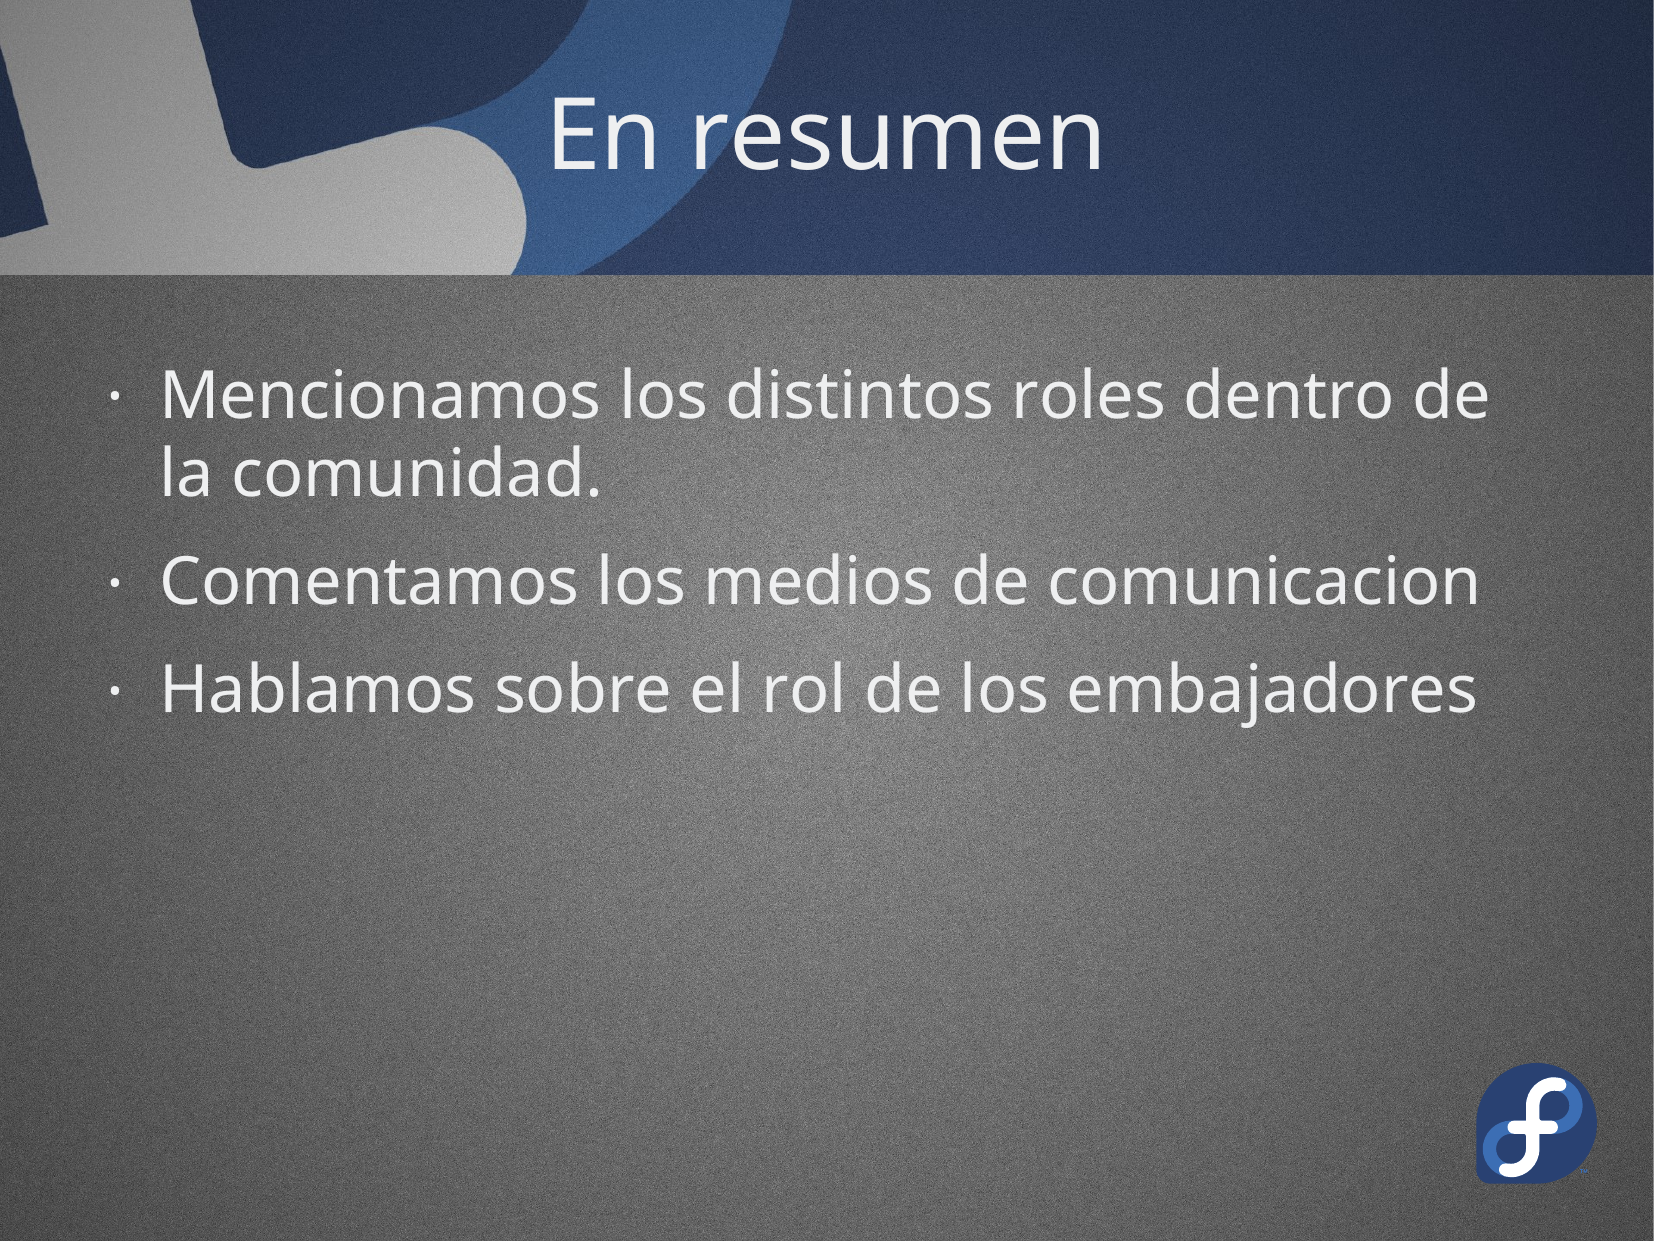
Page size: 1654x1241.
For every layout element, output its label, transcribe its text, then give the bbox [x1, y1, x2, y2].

text_box En resumen [88, 29, 1565, 237]
text_box Mencionamos los distintos roles dentro de la comunidad. Comentamos los medios de comunicacion Hablamos sobre el rol de los embajadores [88, 354, 1565, 1064]
picture [0, 0, 1654, 1241]
